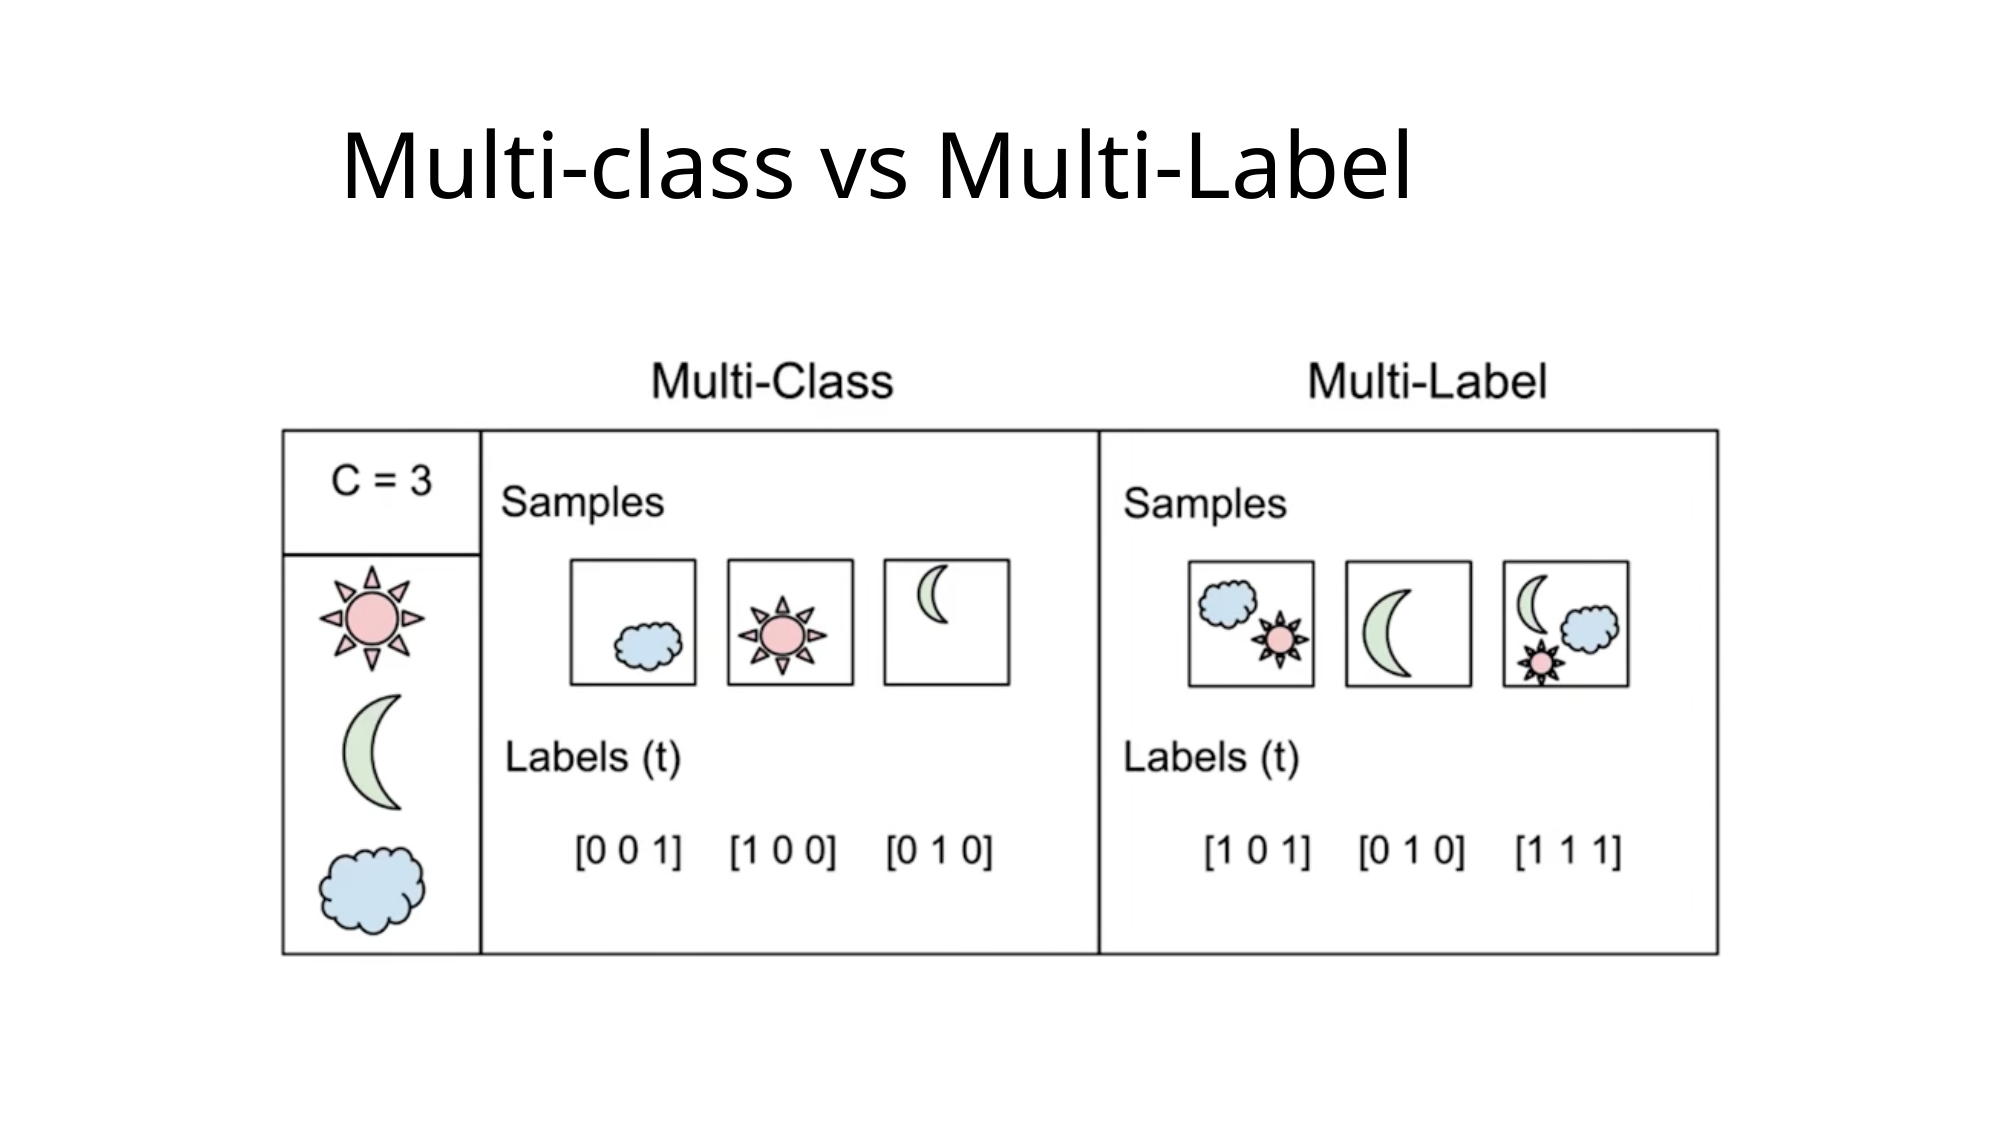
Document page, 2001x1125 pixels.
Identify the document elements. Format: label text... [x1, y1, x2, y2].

title Multi-class vs Multi-Label [324, 87, 1675, 250]
picture [275, 357, 1725, 966]
